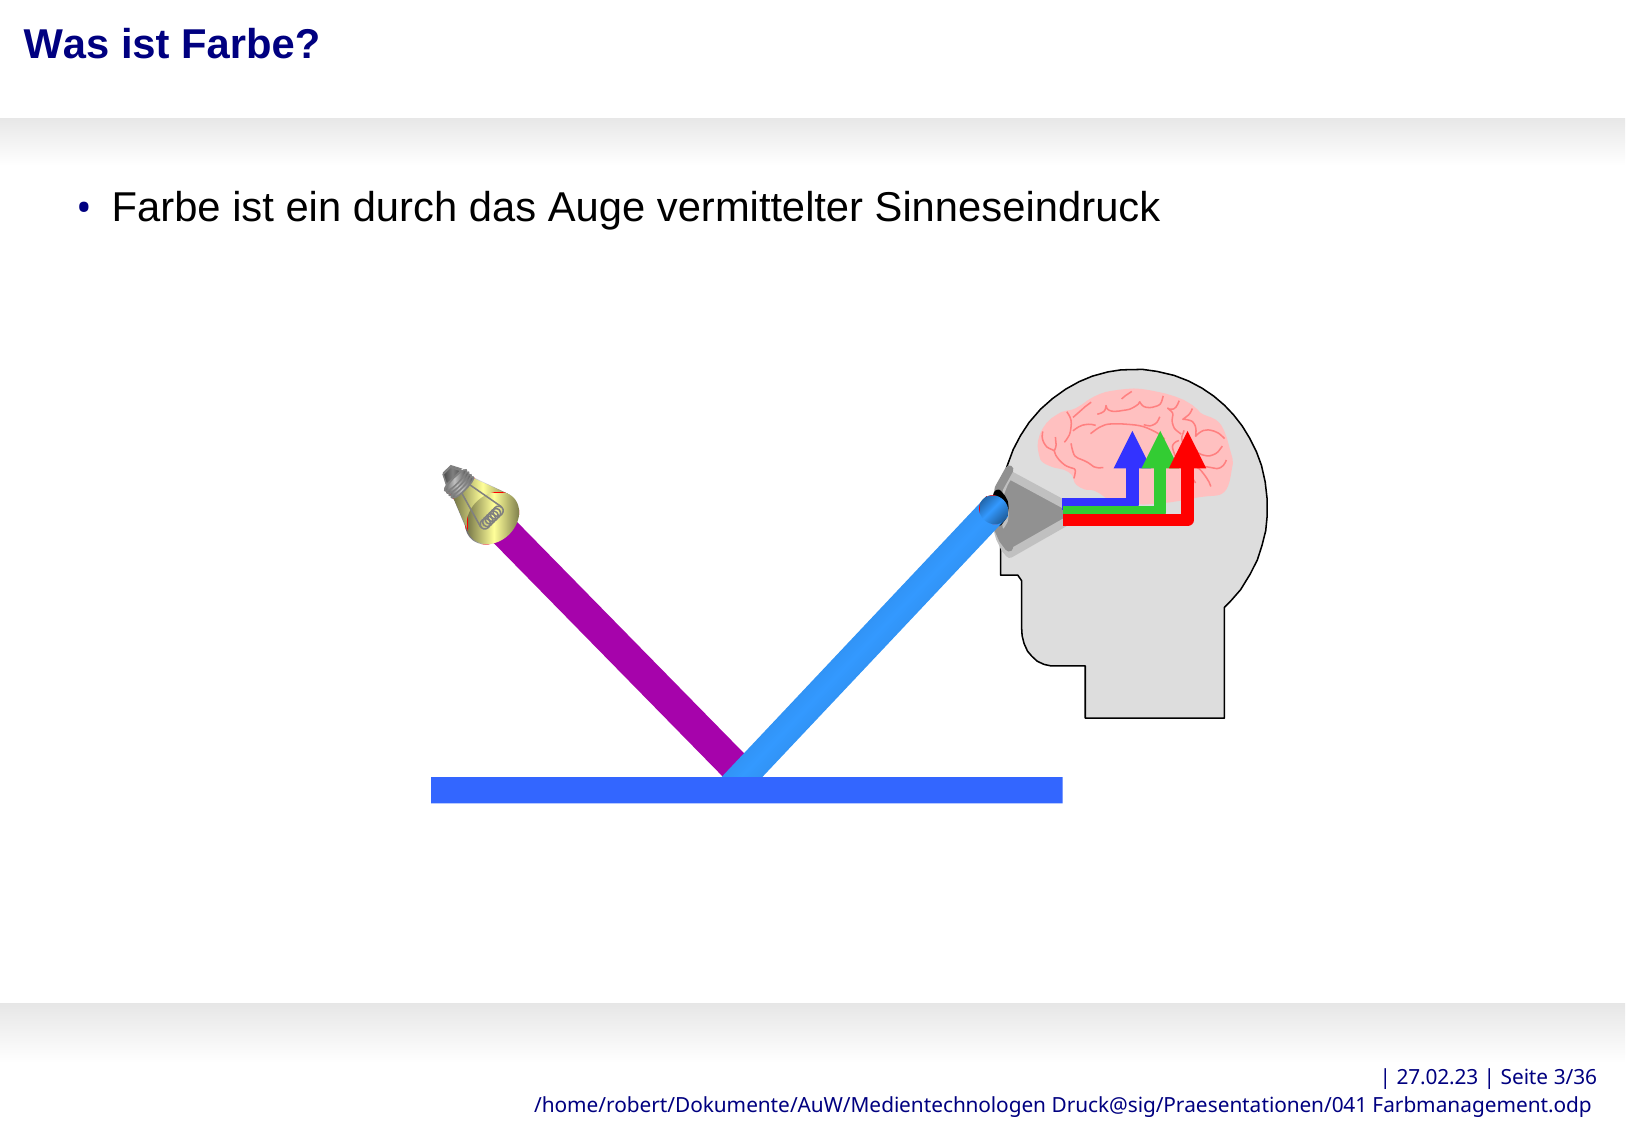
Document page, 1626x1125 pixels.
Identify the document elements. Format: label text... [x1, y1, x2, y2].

list Farbe ist ein durch das Auge vermittelter Sinneseindruck [29, 174, 1594, 827]
title Was ist Farbe? [23, 11, 1600, 130]
text_box [431, 369, 1268, 804]
